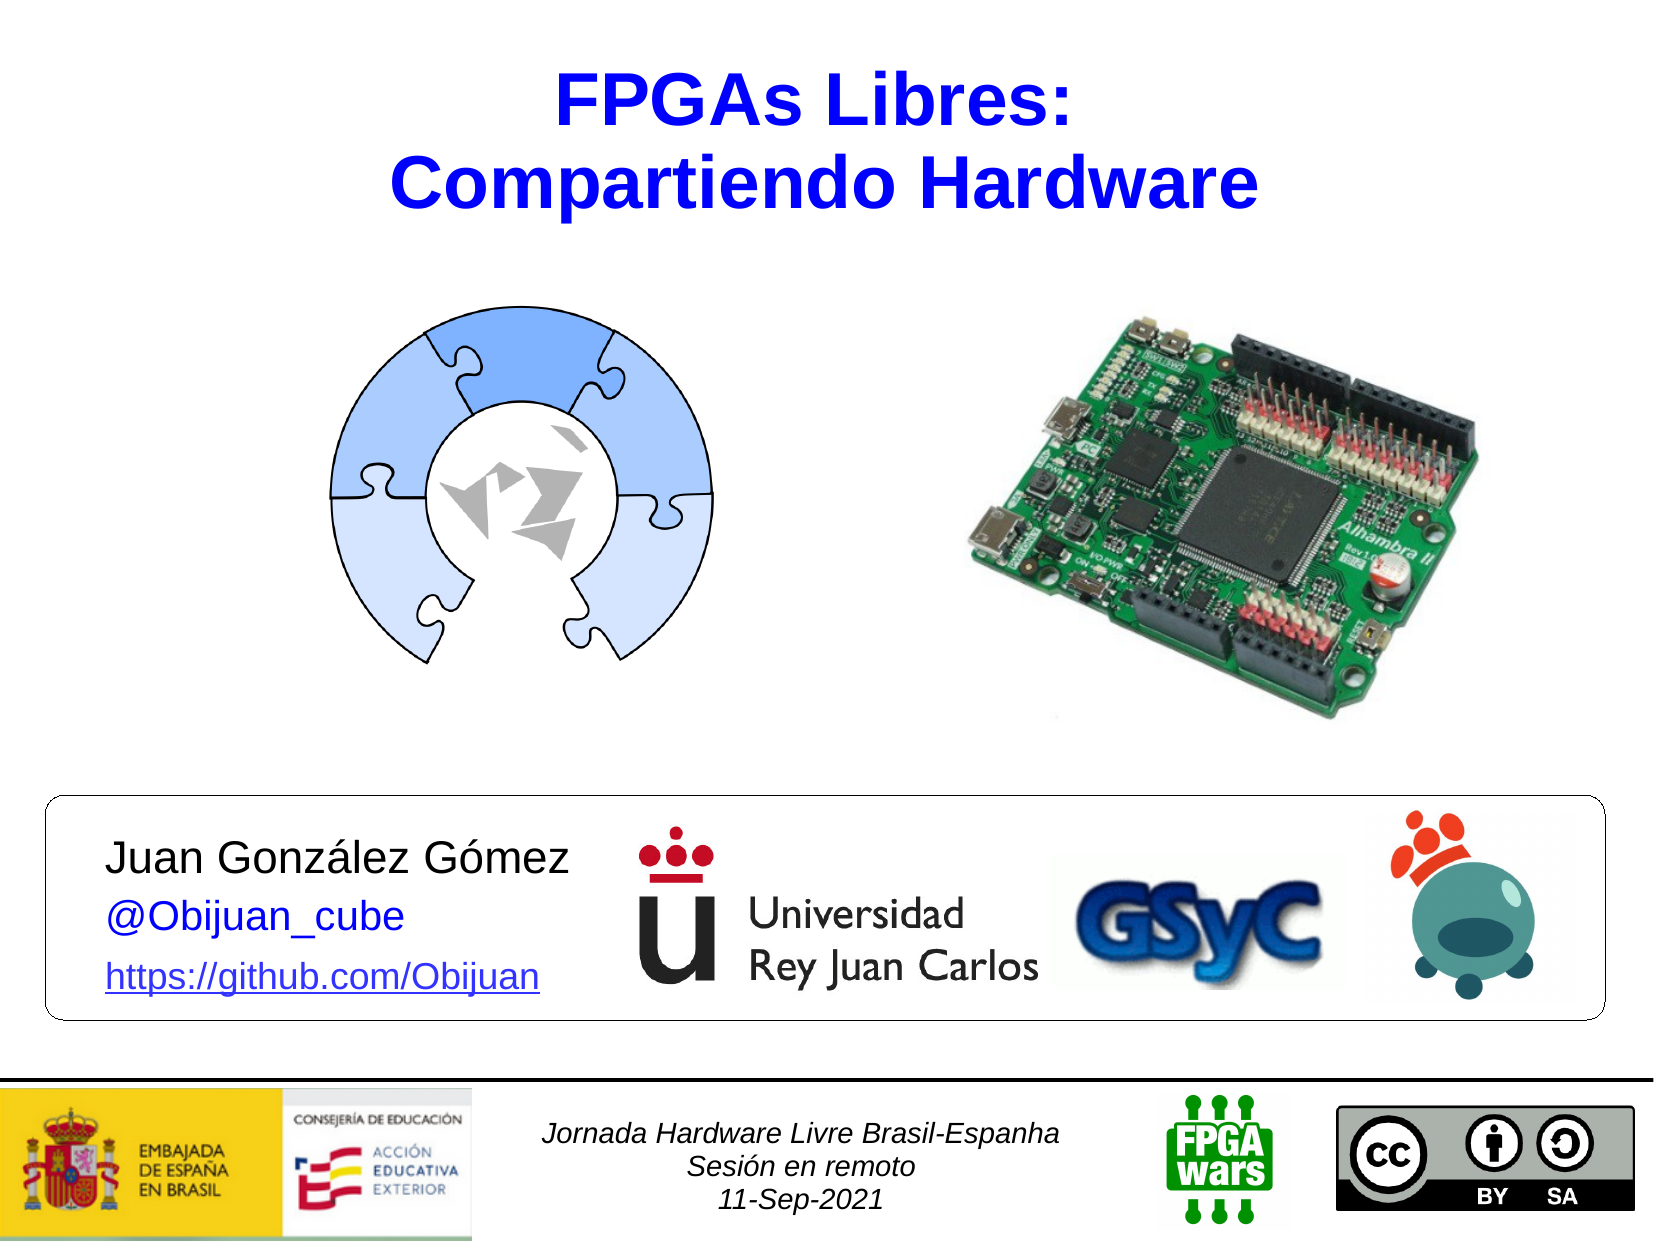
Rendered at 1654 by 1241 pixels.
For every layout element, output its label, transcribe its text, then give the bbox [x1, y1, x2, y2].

picture [1336, 1094, 1636, 1221]
text_box Juan González Gómez [90, 825, 601, 916]
picture [325, 301, 721, 676]
picture [1155, 1094, 1291, 1230]
picture [945, 299, 1501, 740]
text_box Jornada Hardware Livre Brasil-Espanha Sesión en remoto 11-Sep-2021 [472, 1110, 1131, 1224]
picture [1365, 810, 1576, 1006]
text_box @Obijuan_cube [90, 885, 451, 961]
text_box [45, 795, 1606, 1021]
picture [0, 1088, 472, 1241]
title FPGAs Libres: Compartiendo Hardware [165, 30, 1486, 253]
picture [612, 809, 1346, 1006]
text_box https://github.com/Obijuan [90, 948, 556, 1006]
